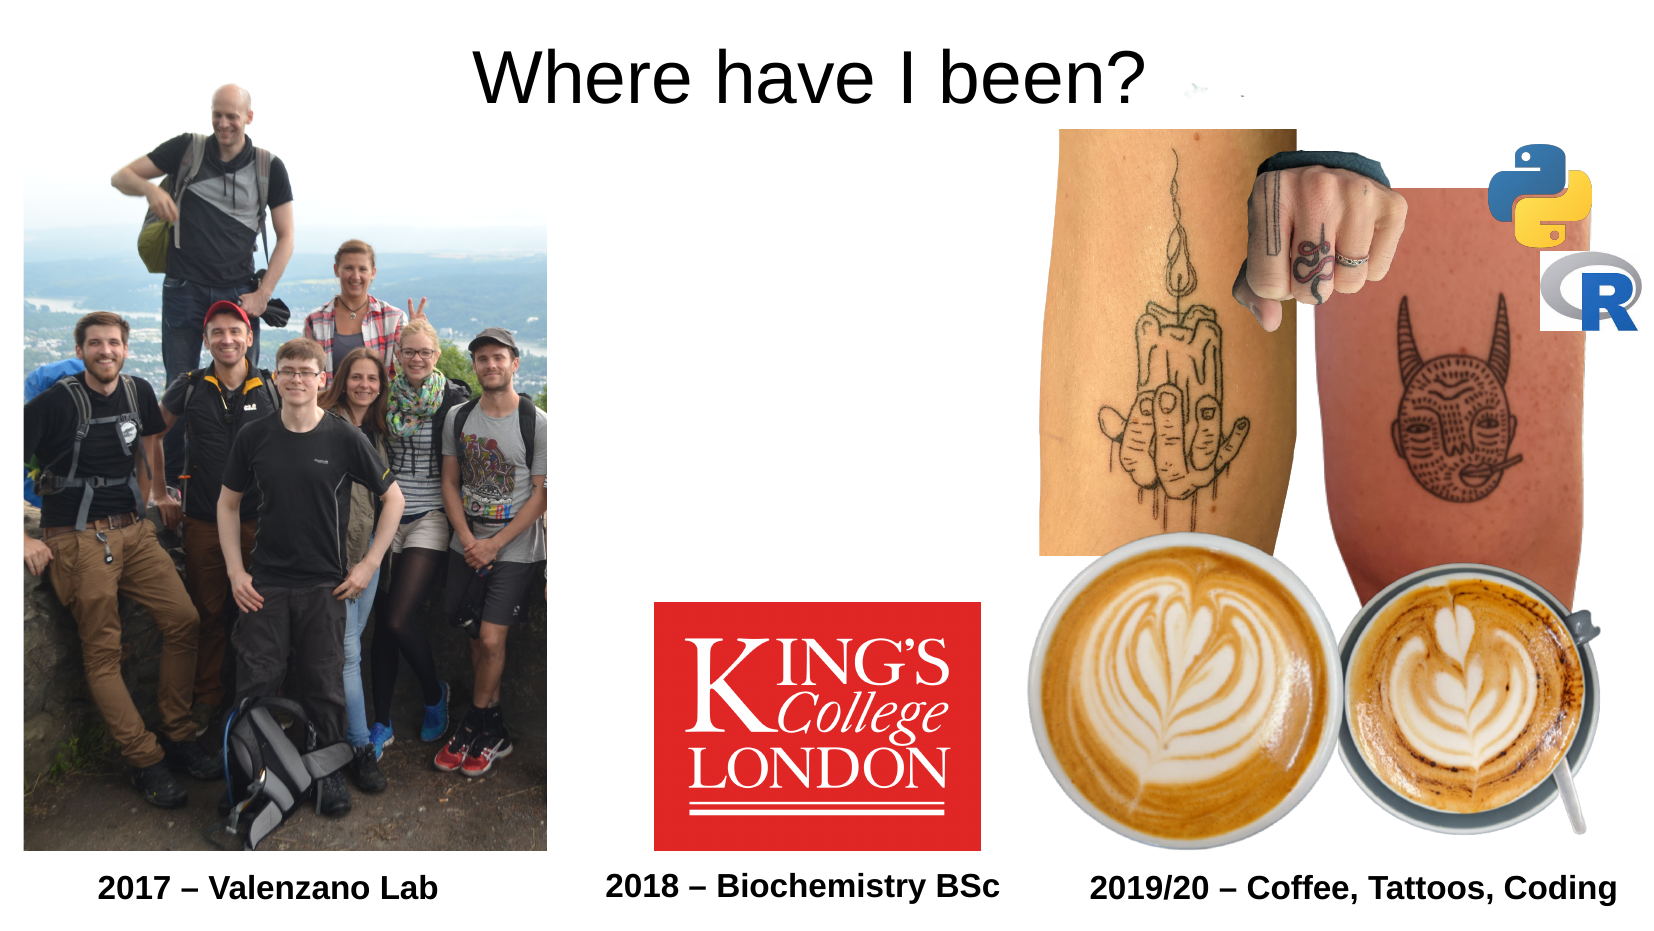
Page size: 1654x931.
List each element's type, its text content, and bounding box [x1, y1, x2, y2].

text_box 2019/20 – Coffee, Tattoos, Coding [1074, 862, 1654, 931]
picture [654, 82, 1654, 862]
text_box 2018 – Biochemistry BSc [590, 860, 1075, 922]
list Where have I been? [401, 35, 1217, 130]
text_box 2017 – Valenzano Lab [82, 862, 520, 922]
picture [23, 70, 556, 851]
